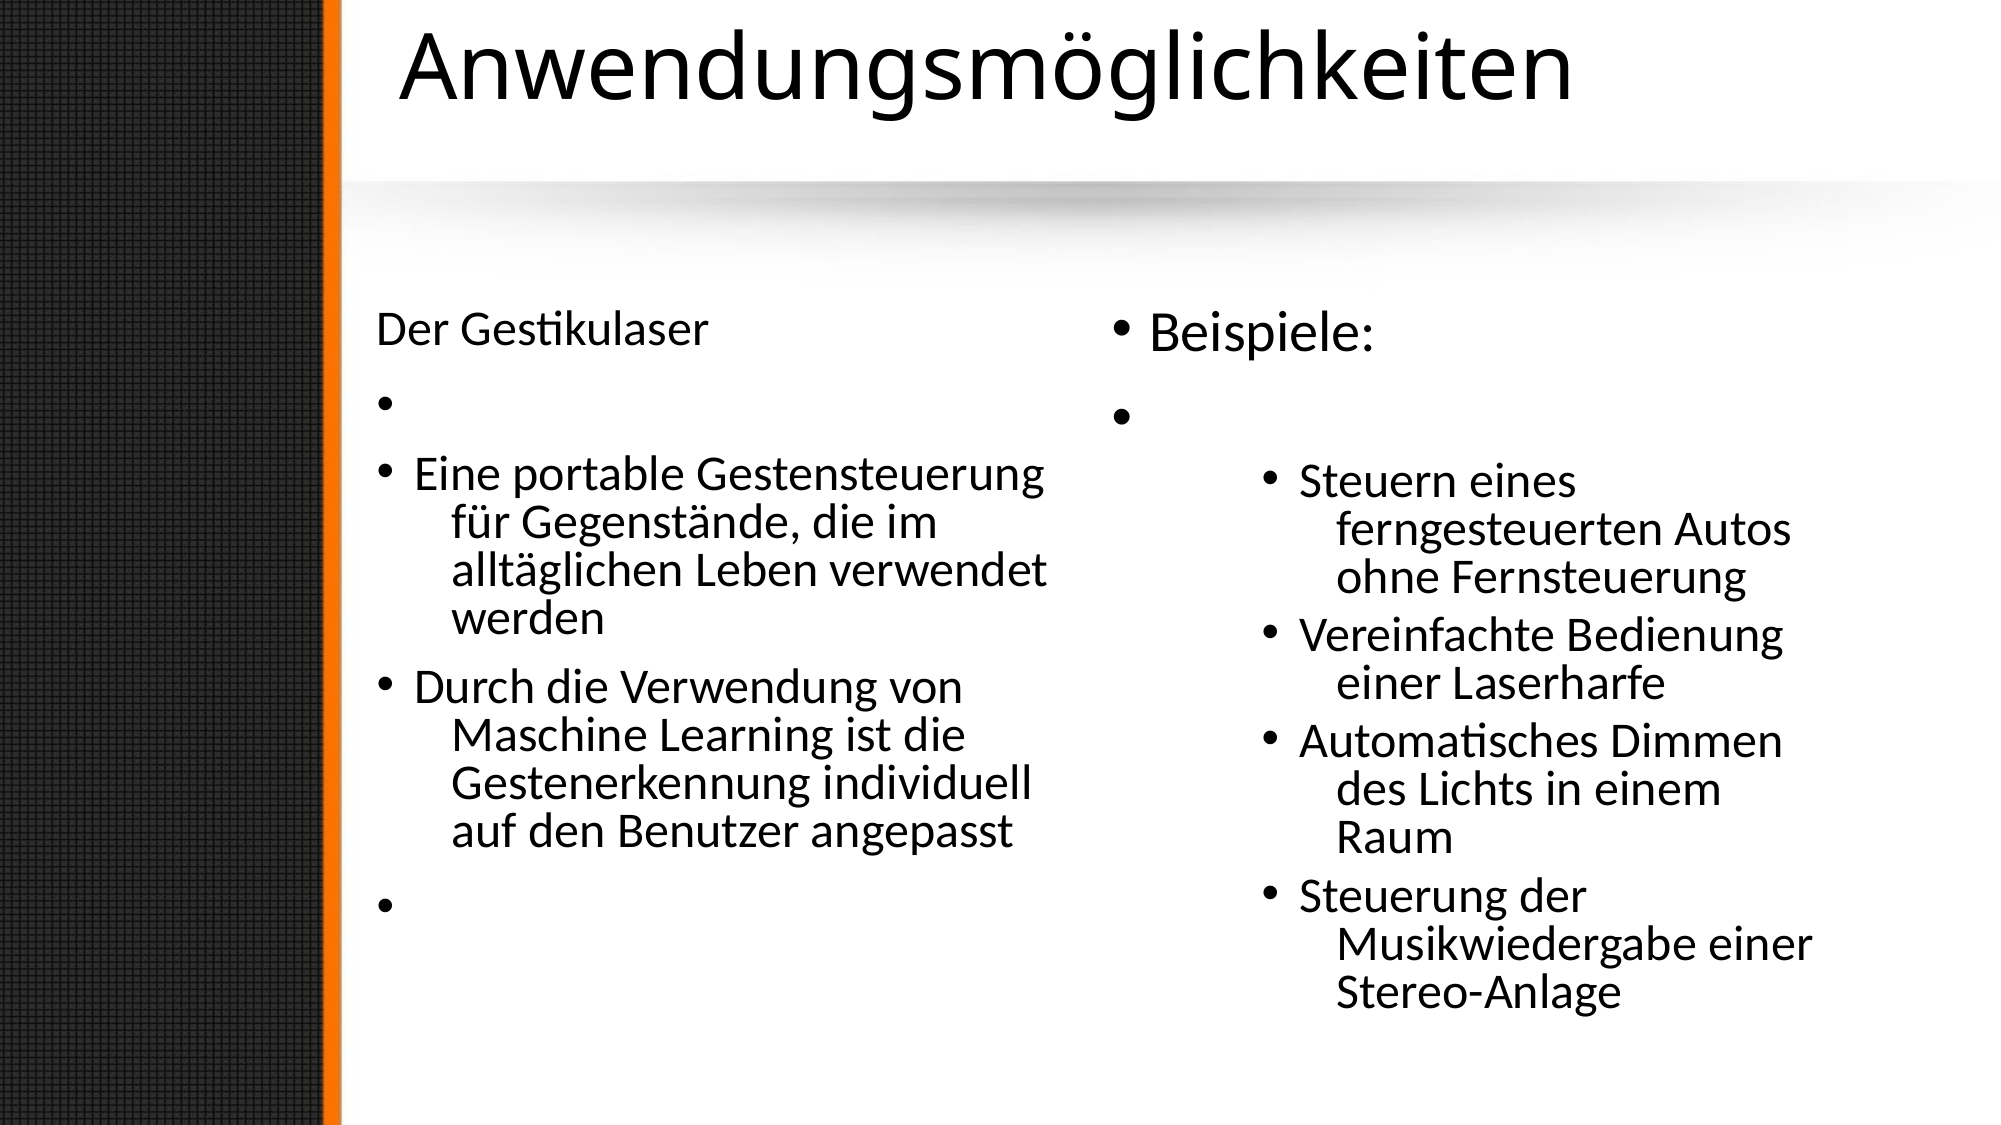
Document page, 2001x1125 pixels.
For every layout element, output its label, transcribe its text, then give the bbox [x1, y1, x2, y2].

list Beispiele: Steuern eines ferngesteuerten Autos ohne Fernsteuerung Vereinfachte Bedienung einer Laserharfe Automatisches Dimmen des Lichts in einem Raum Steuerung der Musikwiedergabe einer Stereo-Anlage [1096, 299, 1863, 1084]
list Der Gestikulaser Eine portable Gestensteuerung für Gegenstände, die im alltäglichen Leben verwendet werden Durch die Verwendung von Maschine Learning ist die Gestenerkennung individuell auf den Benutzer angepasst [361, 299, 1082, 1084]
title Anwendungsmöglichkeiten [384, 0, 2000, 179]
